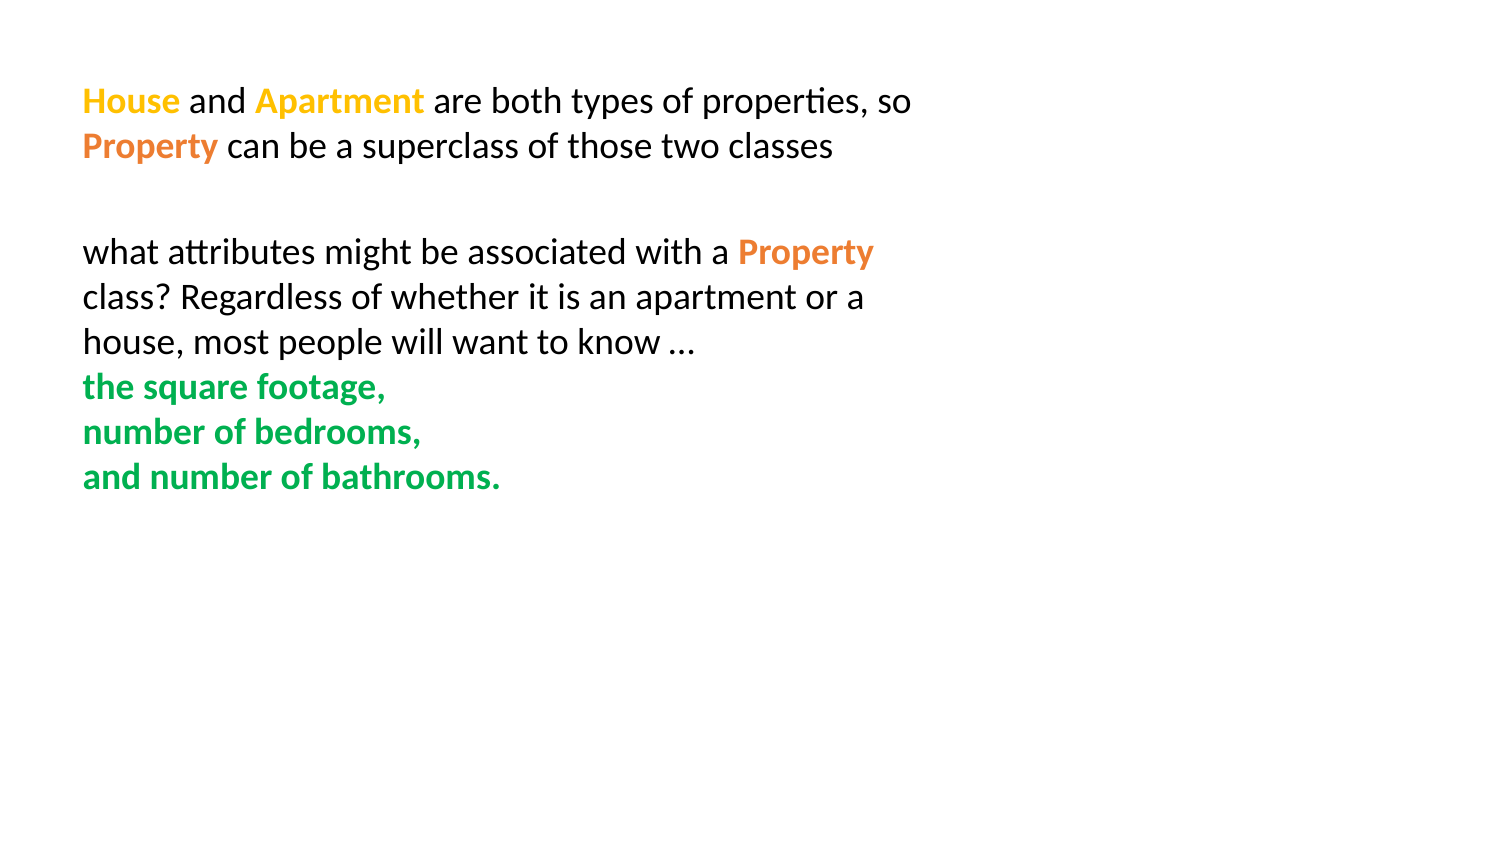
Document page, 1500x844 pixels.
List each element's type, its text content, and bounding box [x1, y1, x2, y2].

text_box what attributes might be associated with a Property class? Regardless of whether it is an apartment or a house, most people will want to know … the square footage, number of bedrooms, and number of bathrooms. [68, 220, 949, 505]
text_box House and Apartment are both types of properties, so Property can be a superclass of those two classes [68, 68, 949, 173]
